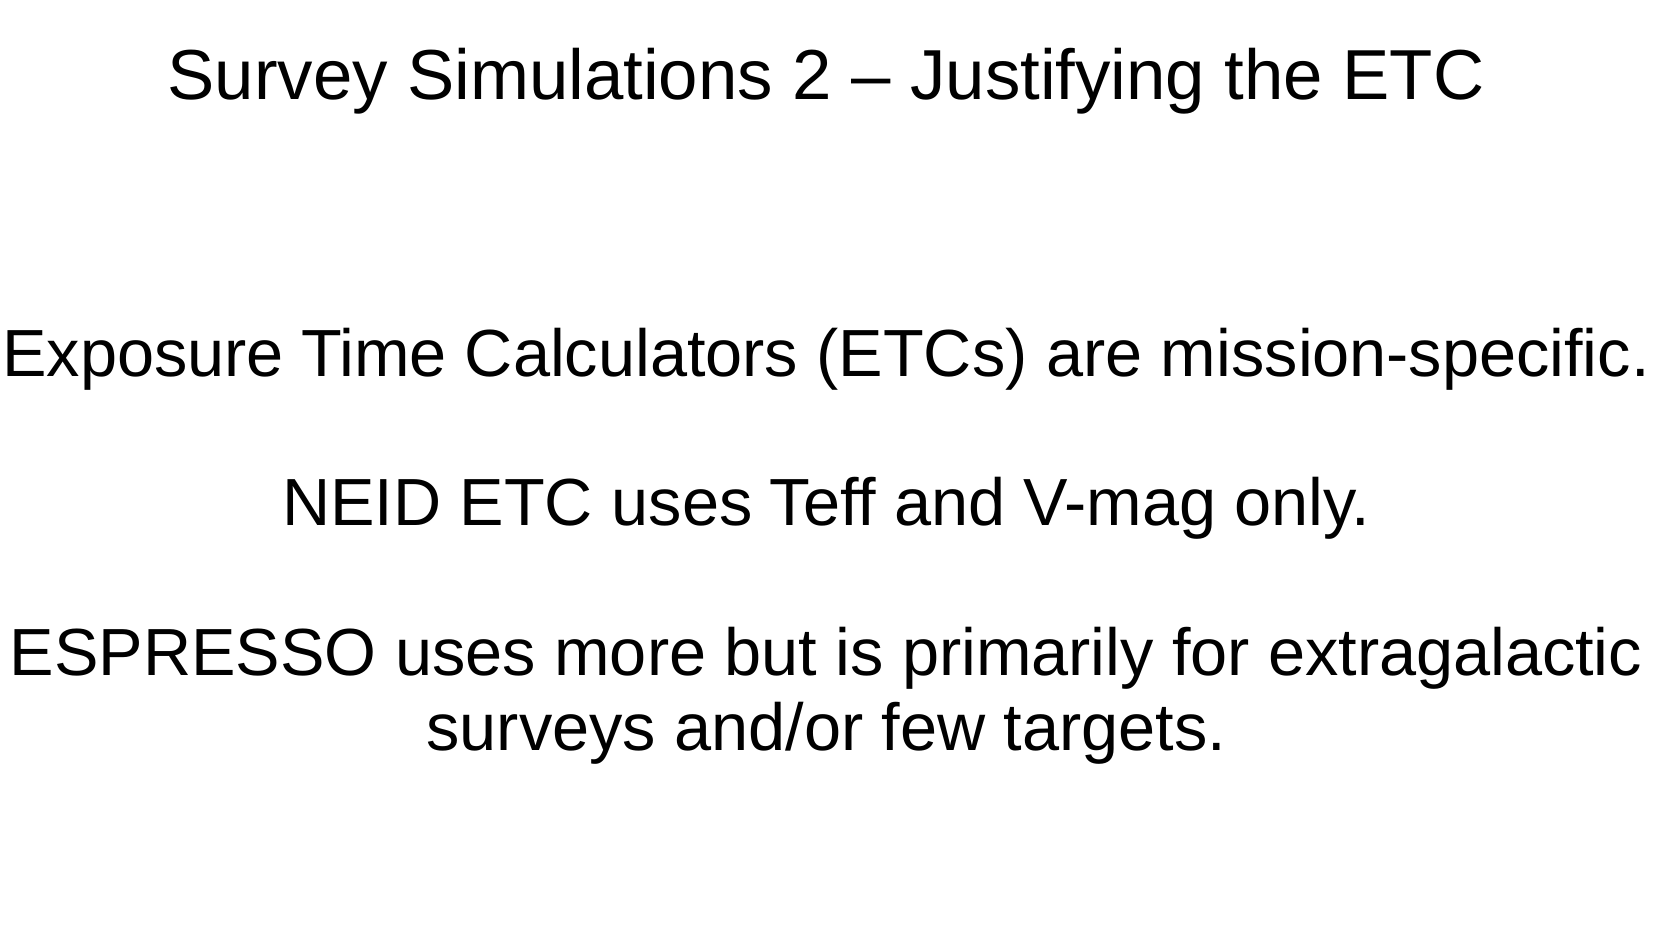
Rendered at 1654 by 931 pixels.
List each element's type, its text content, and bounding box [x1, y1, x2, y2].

title Survey Simulations 2 – Justifying the ETC [0, 0, 1654, 150]
text_box Exposure Time Calculators (ETCs) are mission-specific. NEID ETC uses Teff and V-mag only. ESPRESSO uses more but is primarily for extragalactic surveys and/or few targets. [0, 150, 1654, 931]
